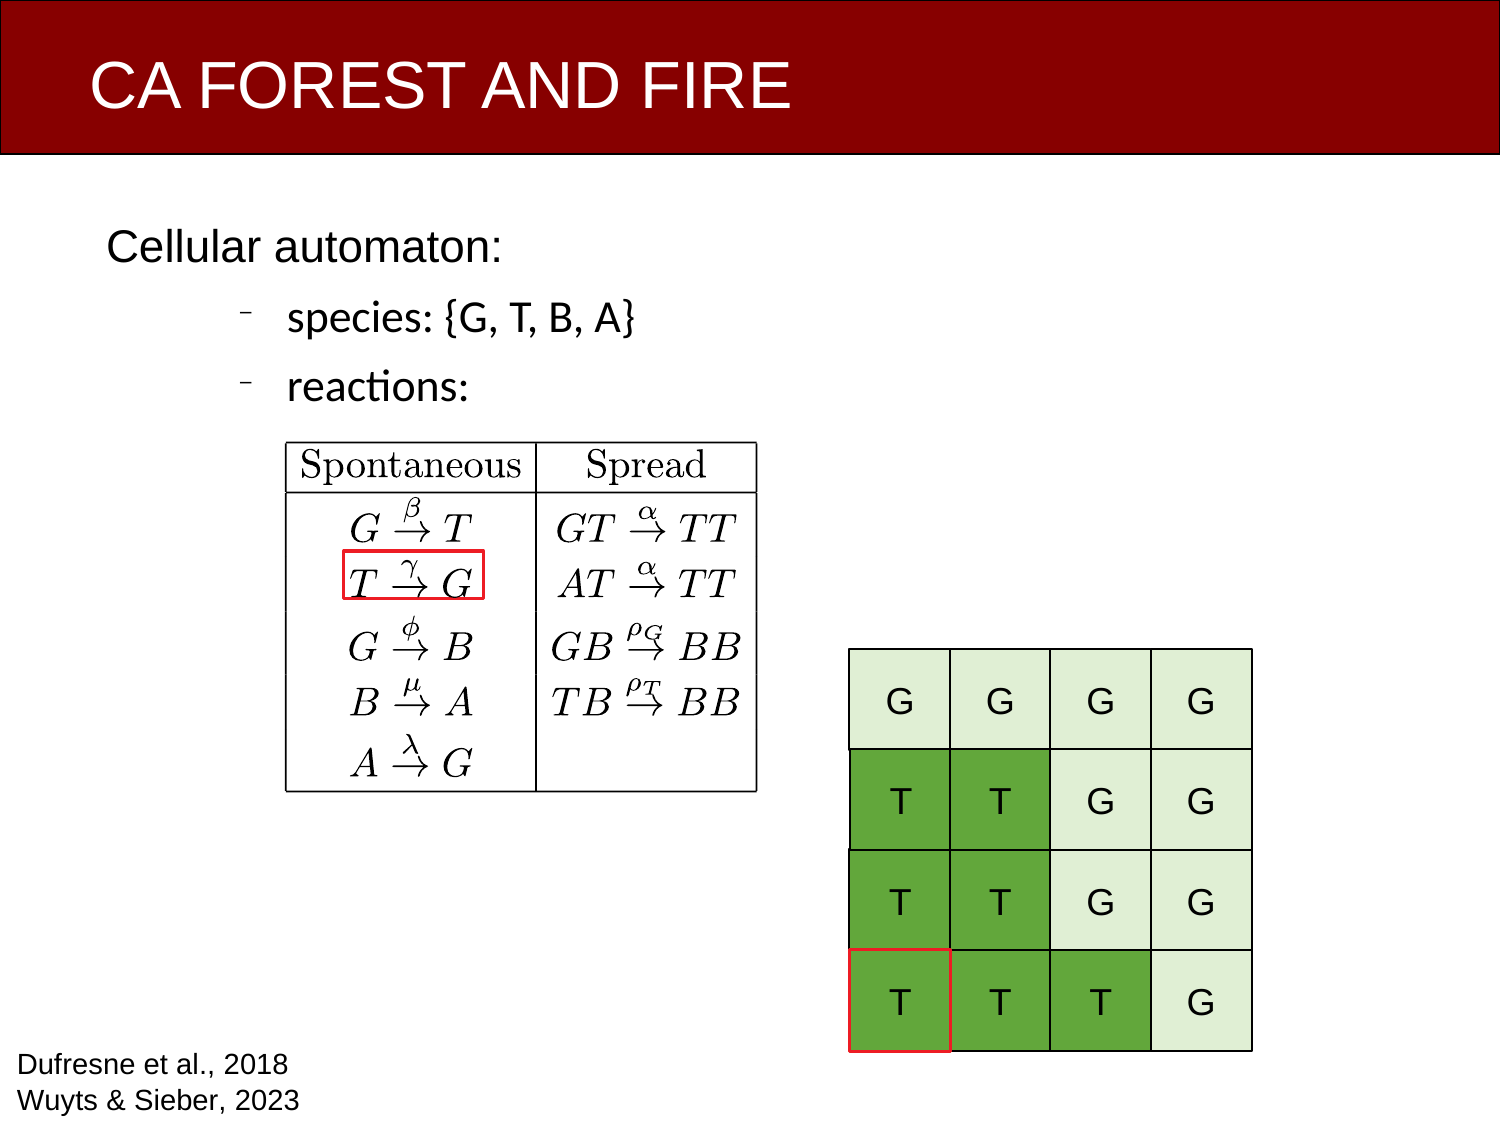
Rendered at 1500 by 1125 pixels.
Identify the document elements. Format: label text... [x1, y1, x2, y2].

title CA FOREST AND FIRE [74, 3, 1425, 160]
text_box [0, 0, 1500, 154]
text_box T [1050, 952, 1150, 1052]
text_box T [849, 952, 951, 1052]
text_box Dufresne et al., 2018 Wuyts & Sieber, 2023 [2, 1038, 442, 1125]
text_box G [1150, 952, 1252, 1052]
text_box T [951, 952, 1050, 1052]
list Cellular automaton: species: {G, T, B, A} reactions: [75, 209, 1425, 952]
